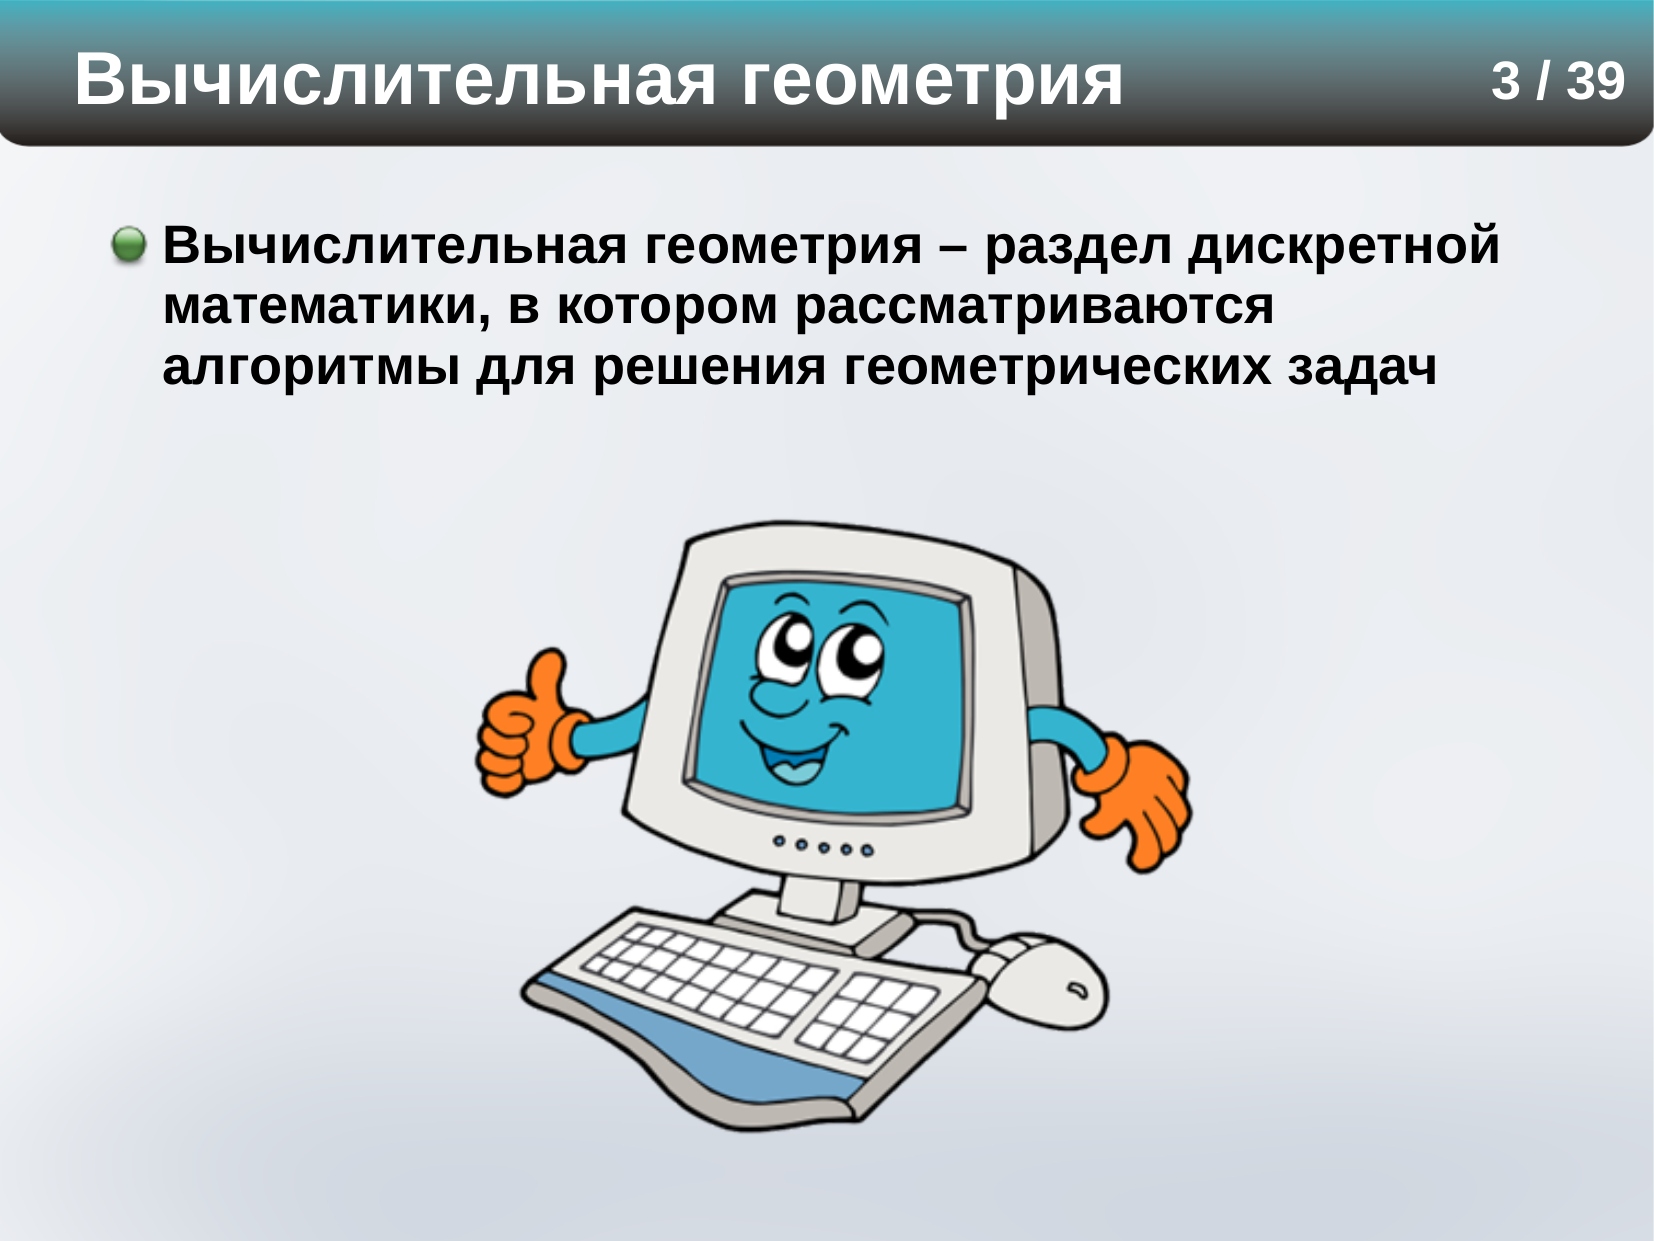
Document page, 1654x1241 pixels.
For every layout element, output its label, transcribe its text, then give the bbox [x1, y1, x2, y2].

text_box <номер> / 39 [1476, 42, 1654, 179]
text_box Вычислительная геометрия [59, 29, 1300, 129]
picture [0, 0, 1654, 1241]
text_box Вычислительная геометрия – раздел дискретной математики, в котором рассматриваются алгоритмы для решения геометрических задач [88, 206, 1565, 404]
